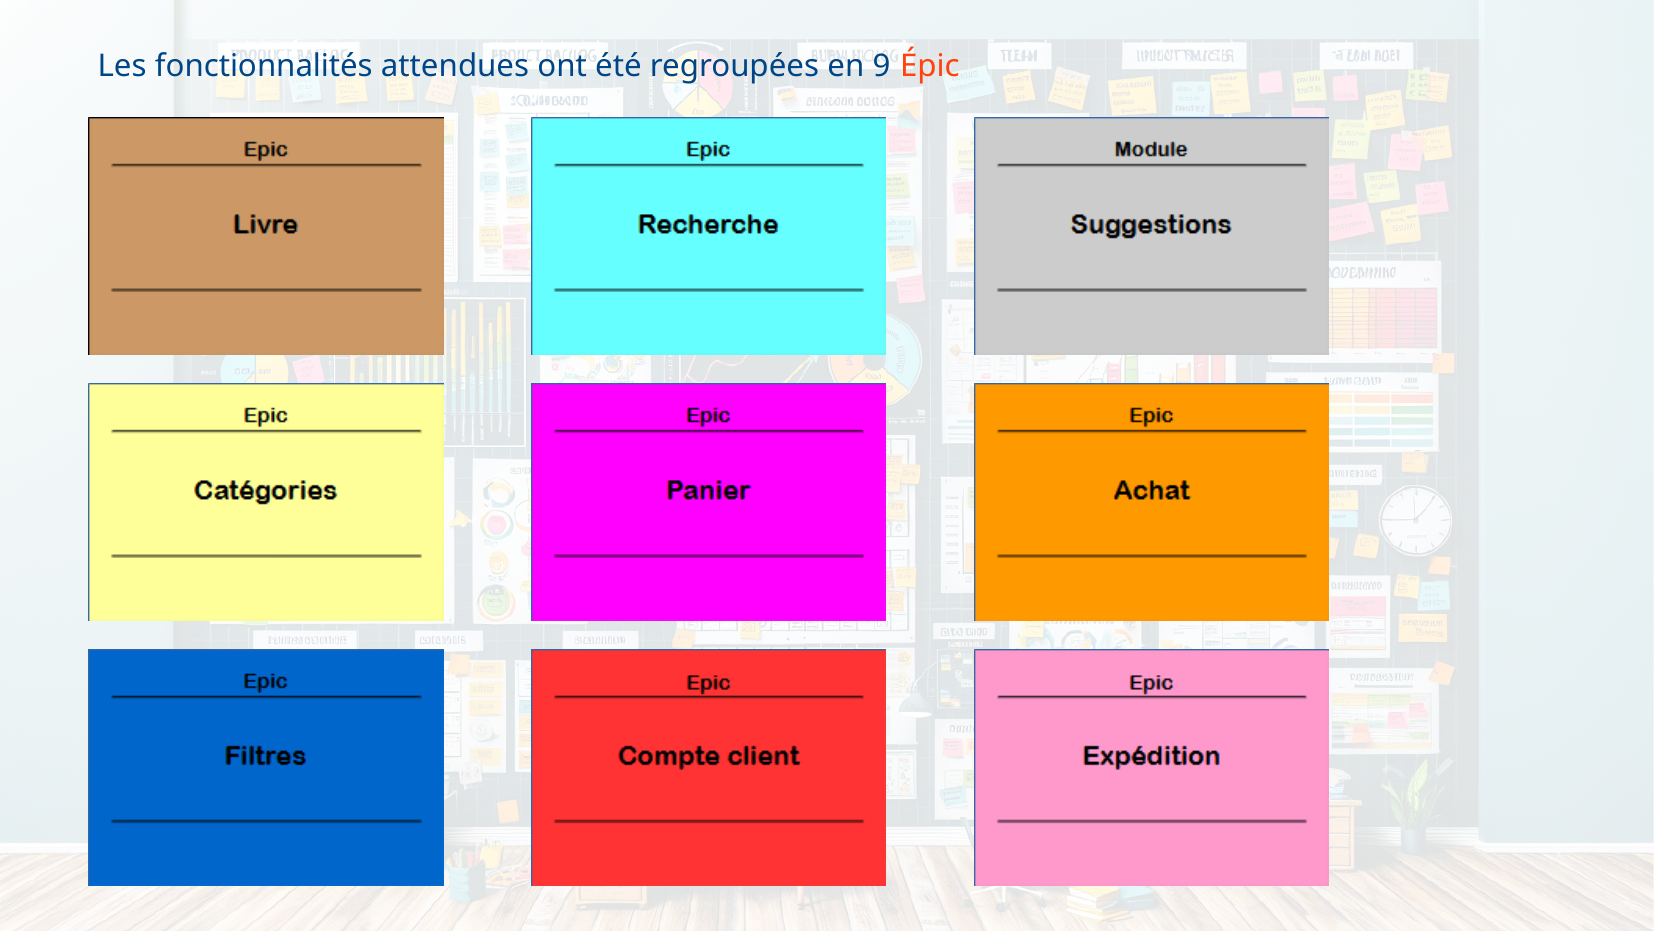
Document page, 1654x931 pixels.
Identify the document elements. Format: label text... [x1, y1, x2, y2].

text_box Les fonctionnalités attendues ont été regroupées en 9 Épic [47, 29, 1625, 89]
picture [0, 0, 1654, 931]
